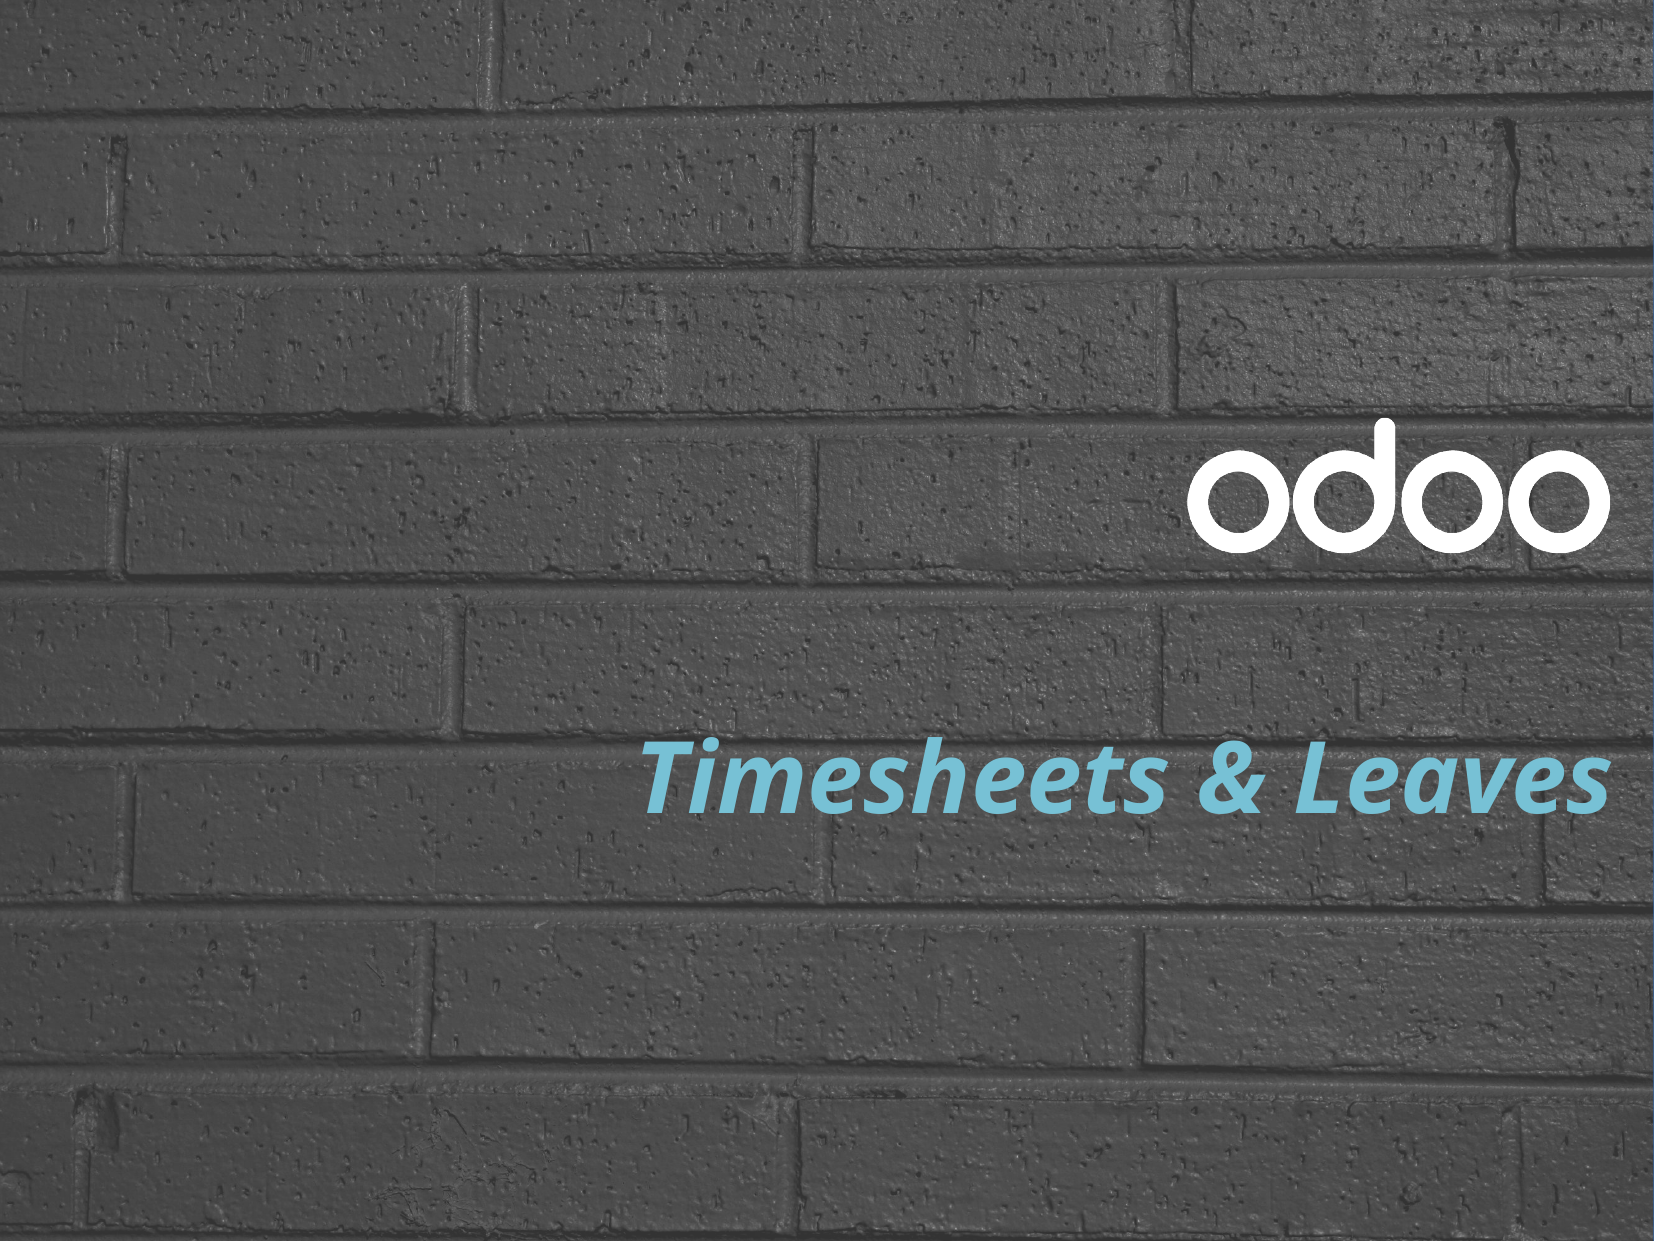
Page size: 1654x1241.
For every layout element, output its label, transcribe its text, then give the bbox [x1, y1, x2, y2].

text_box Timesheets & Leaves [35, 562, 1630, 845]
picture [0, 0, 1654, 1241]
